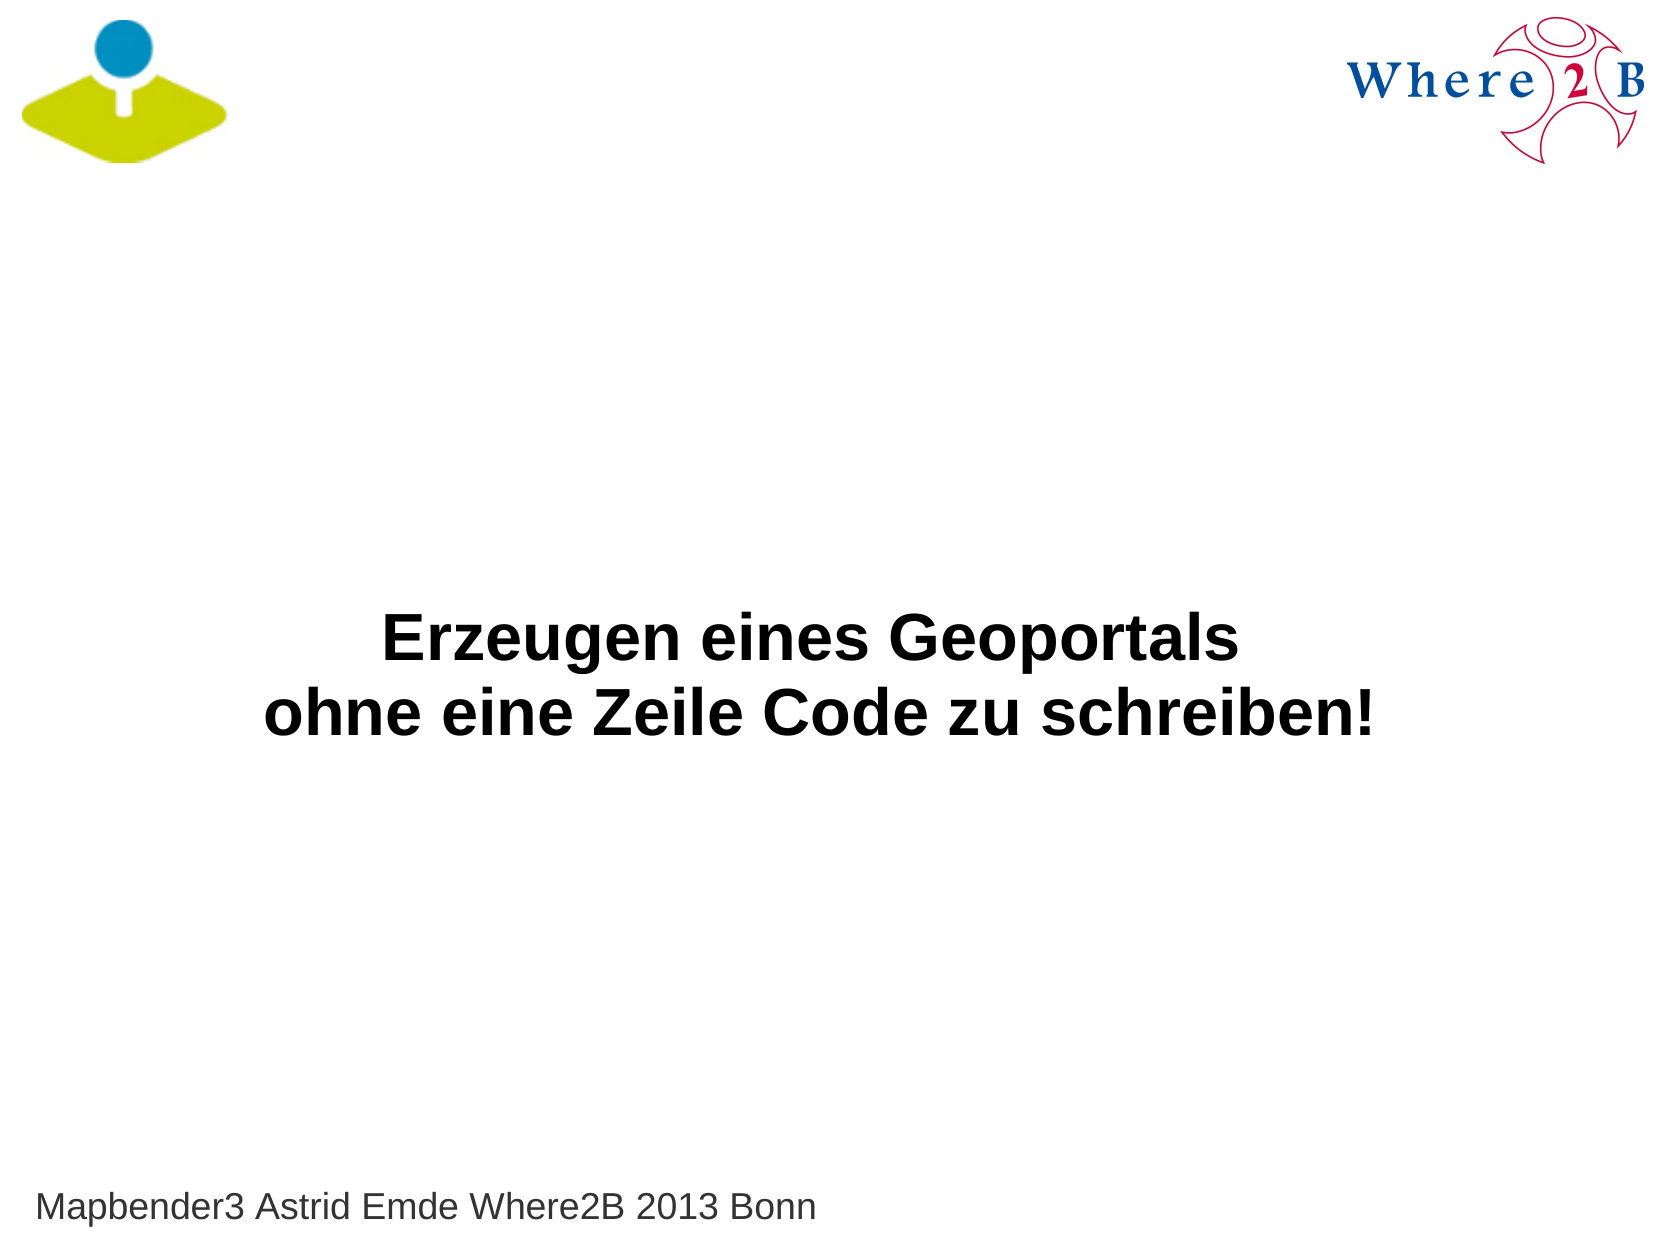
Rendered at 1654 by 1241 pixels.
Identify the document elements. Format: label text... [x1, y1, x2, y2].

subtitle Erzeugen eines Geoportals ohne eine Zeile Code zu schreiben! [76, 177, 1565, 1173]
picture [1347, 17, 1644, 164]
picture [22, 20, 231, 163]
